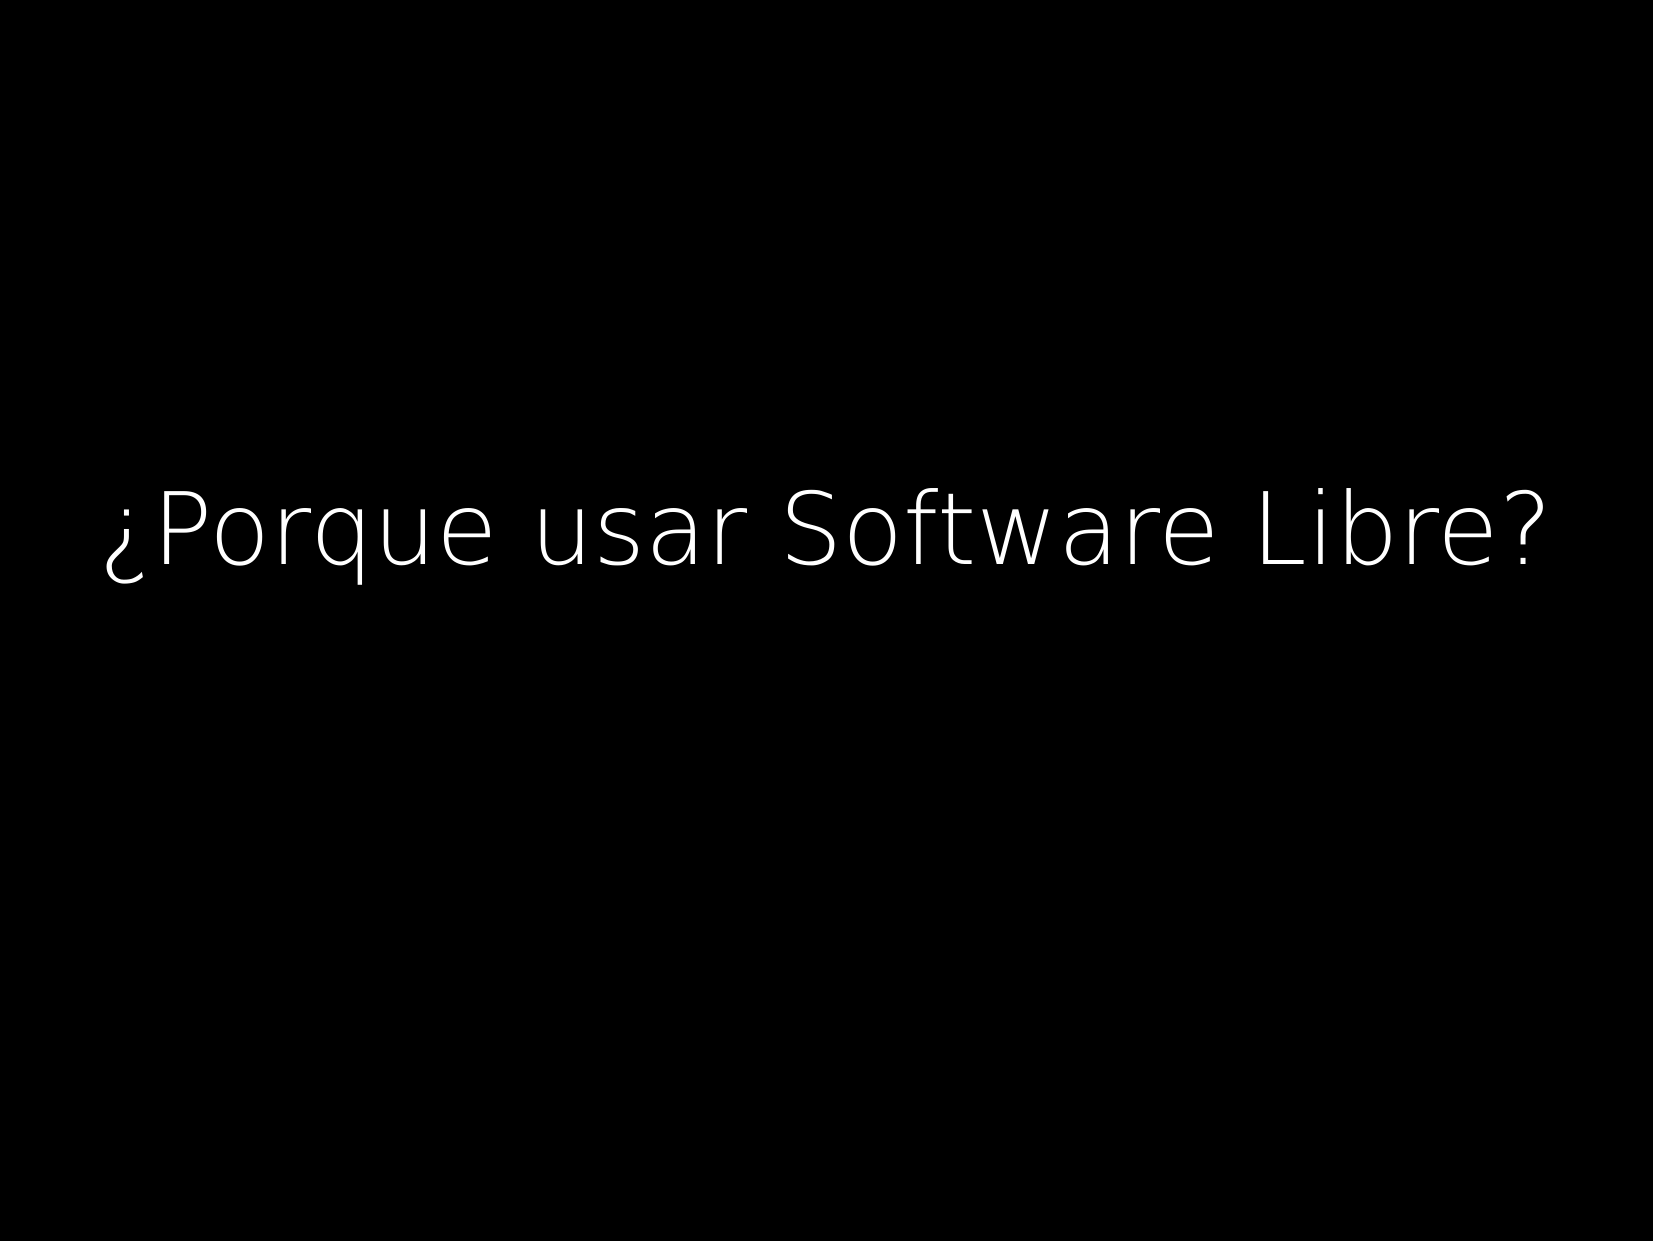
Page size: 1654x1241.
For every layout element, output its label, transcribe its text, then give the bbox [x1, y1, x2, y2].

subtitle ¿Porque usar Software Libre? [82, 49, 1571, 1010]
